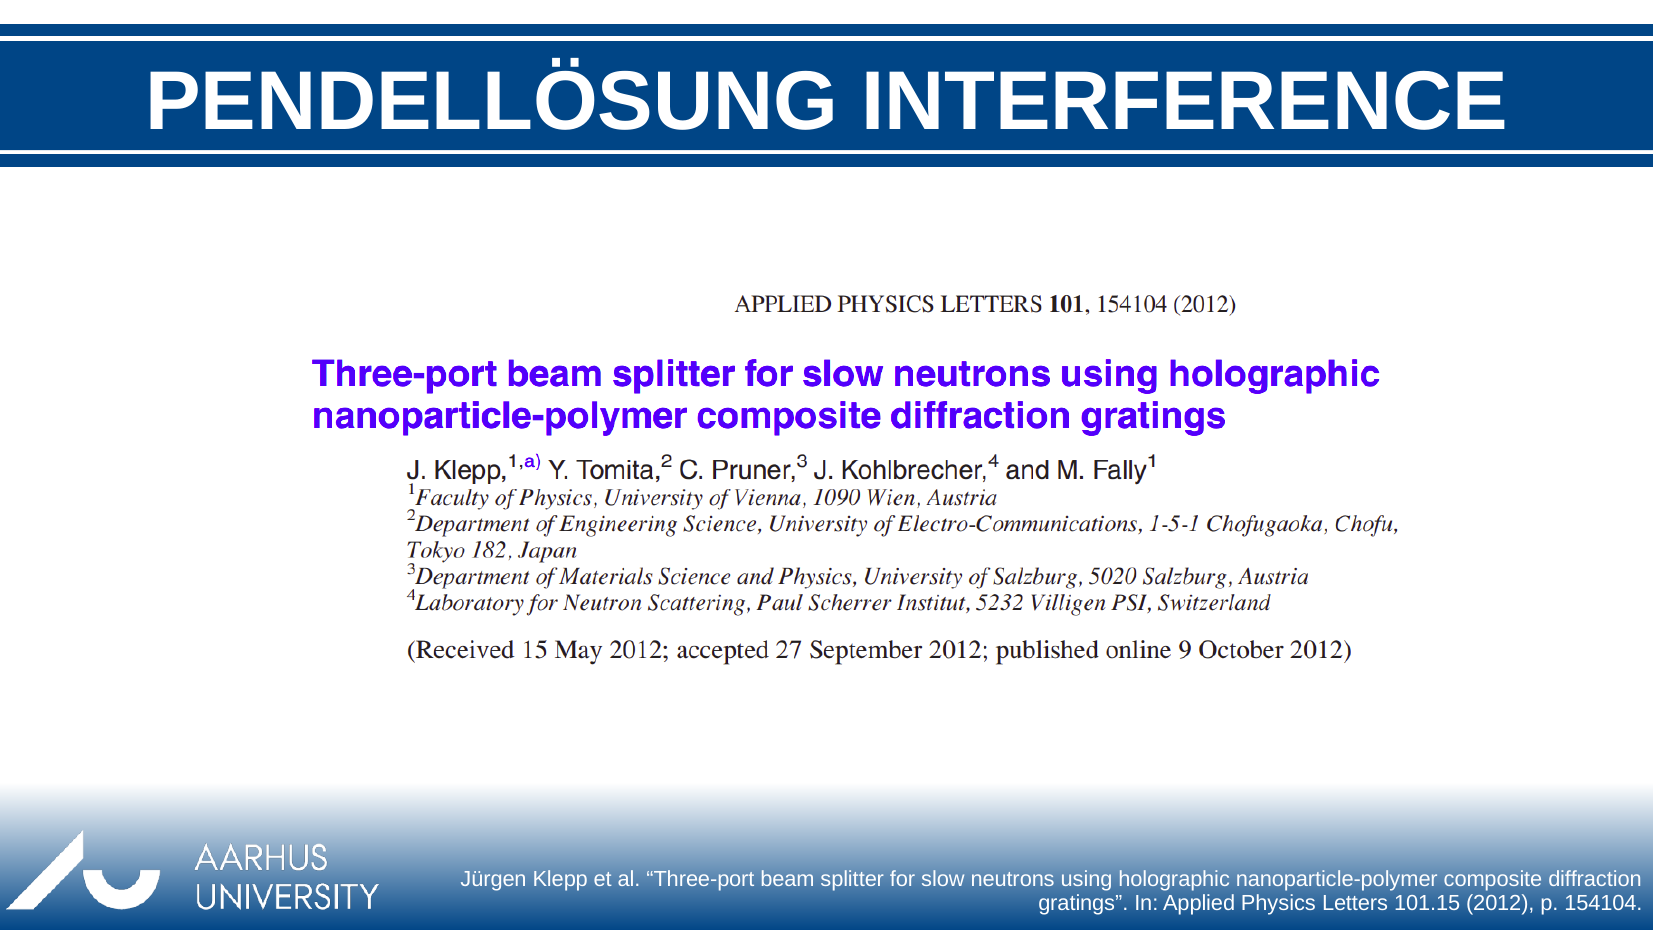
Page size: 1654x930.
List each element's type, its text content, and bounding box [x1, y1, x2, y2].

picture [5, 829, 414, 917]
picture [282, 255, 1441, 675]
text_box Jürgen Klepp et al. “Three-port beam splitter for slow neutrons using holographic nanoparticle-polymer composite diffraction gratings”. In: Applied Physics Letters 101.15 (2012), p. 154104. [443, 859, 1653, 923]
title PENDELLÖSUNG INTERFERENCE [0, 41, 1653, 151]
